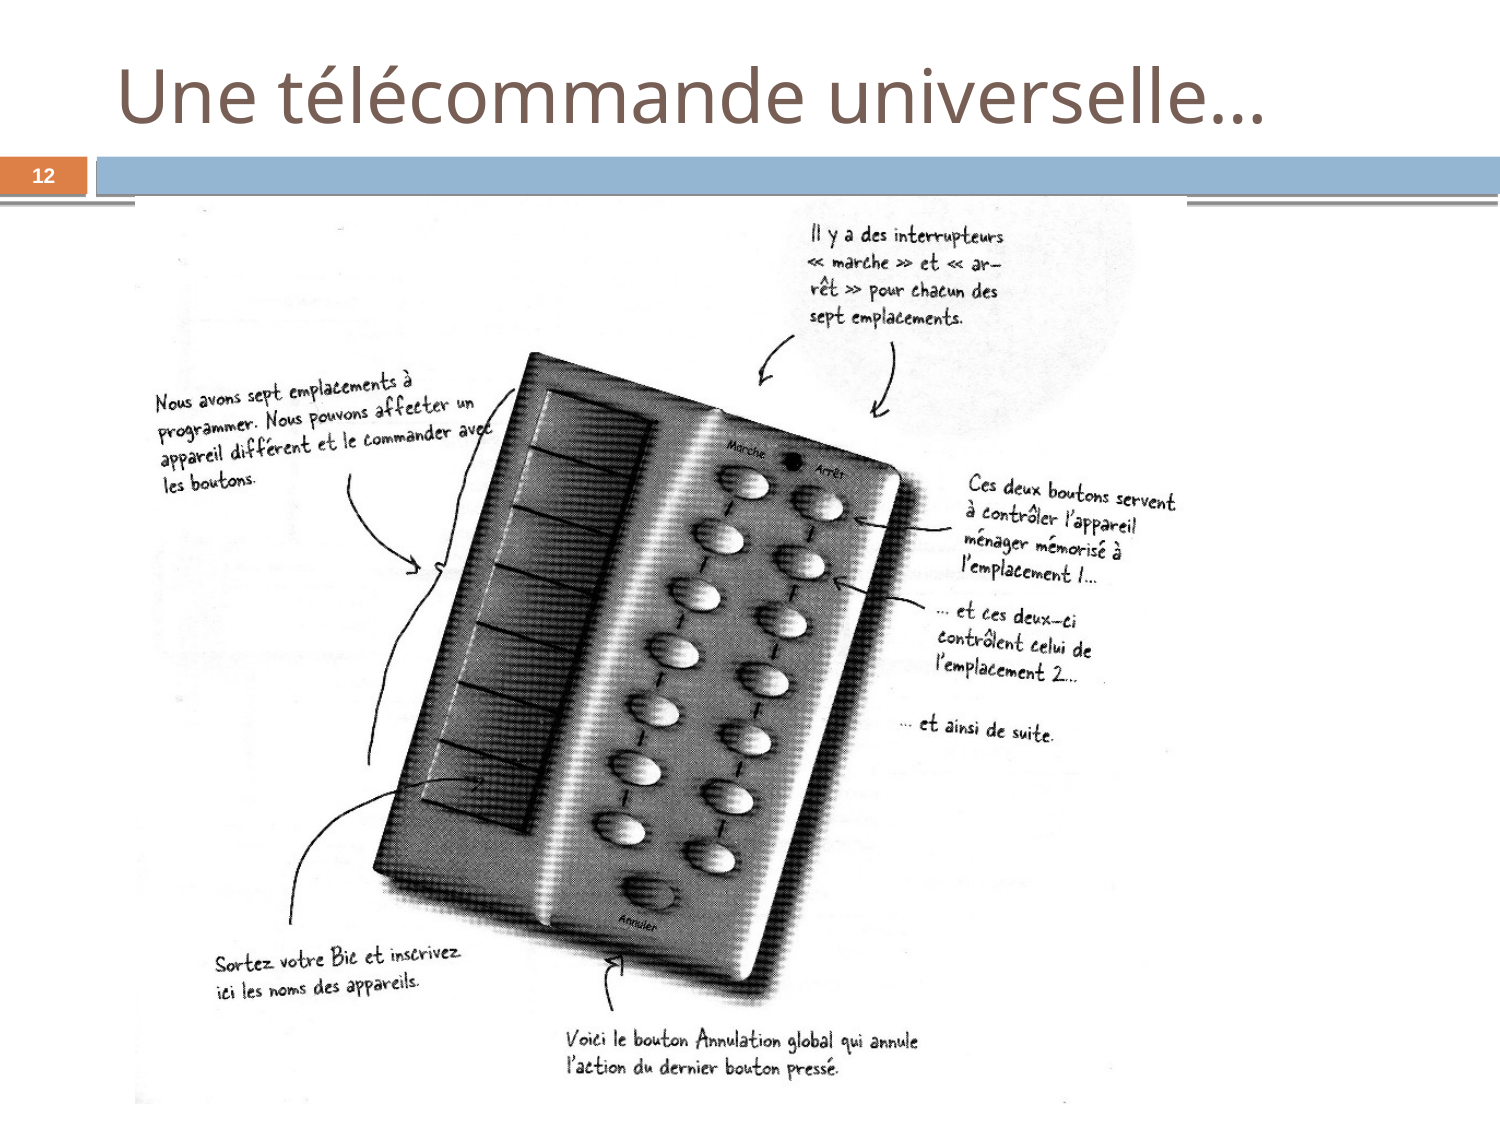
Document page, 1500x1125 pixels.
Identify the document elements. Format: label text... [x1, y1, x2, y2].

title Une télécommande universelle… [100, 37, 1438, 149]
picture [135, 196, 1187, 1104]
slide_number <numéro> [0, 155, 88, 196]
